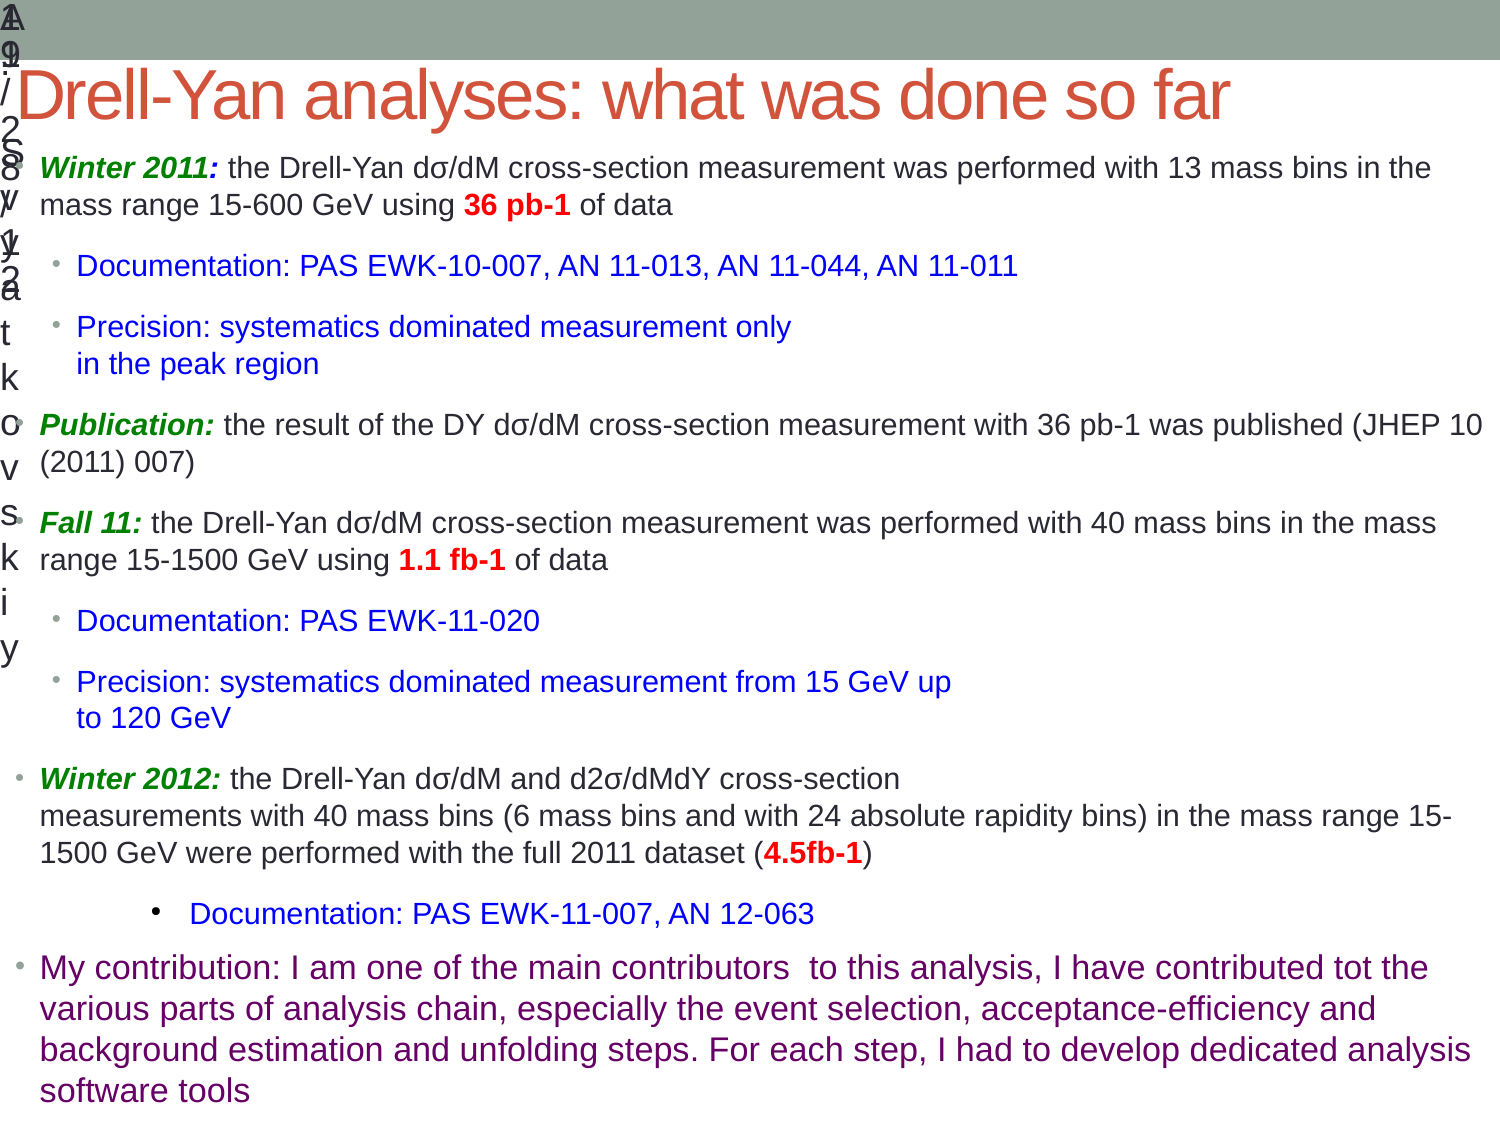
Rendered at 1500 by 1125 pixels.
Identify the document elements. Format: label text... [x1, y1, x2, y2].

list Winter 2011: the Drell-Yan dσ/dM cross-section measurement was performed with 13 mass bins in the mass range 15-600 GeV using 36 pb-1 of data Documentation: PAS EWK-10-007, AN 11-013, AN 11-044, AN 11‐011 Precision: systematics dominated measurement only in the peak region Publication: the result of the DY dσ/dM cross-section measurement with 36 pb-1 was published (JHEP 10 (2011) 007) Fall 11: the Drell-Yan dσ/dM cross-section measurement was performed with 40 mass bins in the mass range 15-1500 GeV using 1.1 fb-1 of data Documentation: PAS EWK-11-020 Precision: systematics dominated measurement from 15 GeV up to 120 GeV Winter 2012: the Drell-Yan dσ/dM and d2σ/dMdY cross-section measurements with 40 mass bins (6 mass bins and with 24 absolute rapidity bins) in the mass range 15-1500 GeV were performed with the full 2011 dataset (4.5fb-1) Documentation: PAS EWK-11-007, AN 12-063 My contribution: I am one of the main contributors to this analysis, I have contributed tot the various parts of analysis chain, especially the event selection, acceptance-efficiency and background estimation and unfolding steps. For each step, I had to develop dedicated analysis software tools [0, 140, 1500, 1125]
title Drell-Yan analyses: what was done so far [0, 9, 1350, 140]
